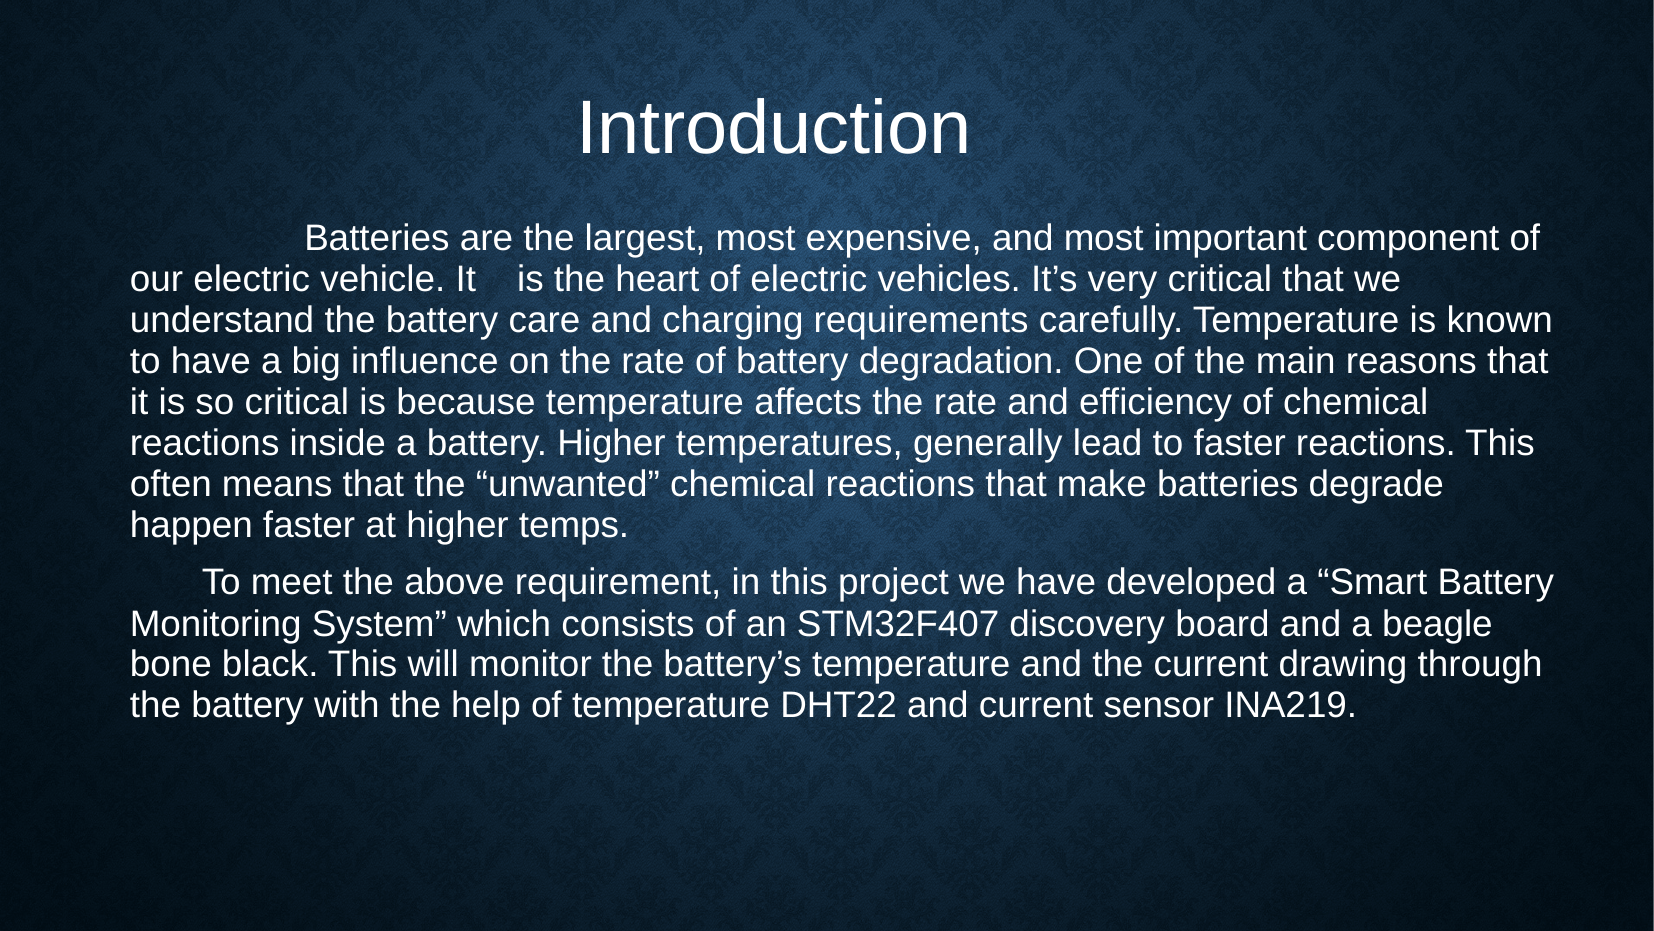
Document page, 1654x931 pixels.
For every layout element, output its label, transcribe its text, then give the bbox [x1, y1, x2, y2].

picture [0, 0, 1654, 931]
title Introduction [72, 37, 1477, 218]
list Batteries are the largest, most expensive, and most important component of our electric vehicle. It is the heart of electric vehicles. It’s very critical that we understand the battery care and charging requirements carefully. Temperature is known to have a big influence on the rate of battery degradation. One of the main reasons that it is so critical is because temperature affects the rate and efficiency of chemical reactions inside a battery. Higher temperatures, generally lead to faster reactions. This often means that the “unwanted” chemical reactions that make batteries degrade happen faster at higher temps. To meet the above requirement, in this project we have developed a “Smart Battery Monitoring System” which consists of an STM32F407 discovery board and a beagle bone black. This will monitor the battery’s temperature and the current drawing through the battery with the help of temperature DHT22 and current sensor INA219. [82, 217, 1571, 757]
